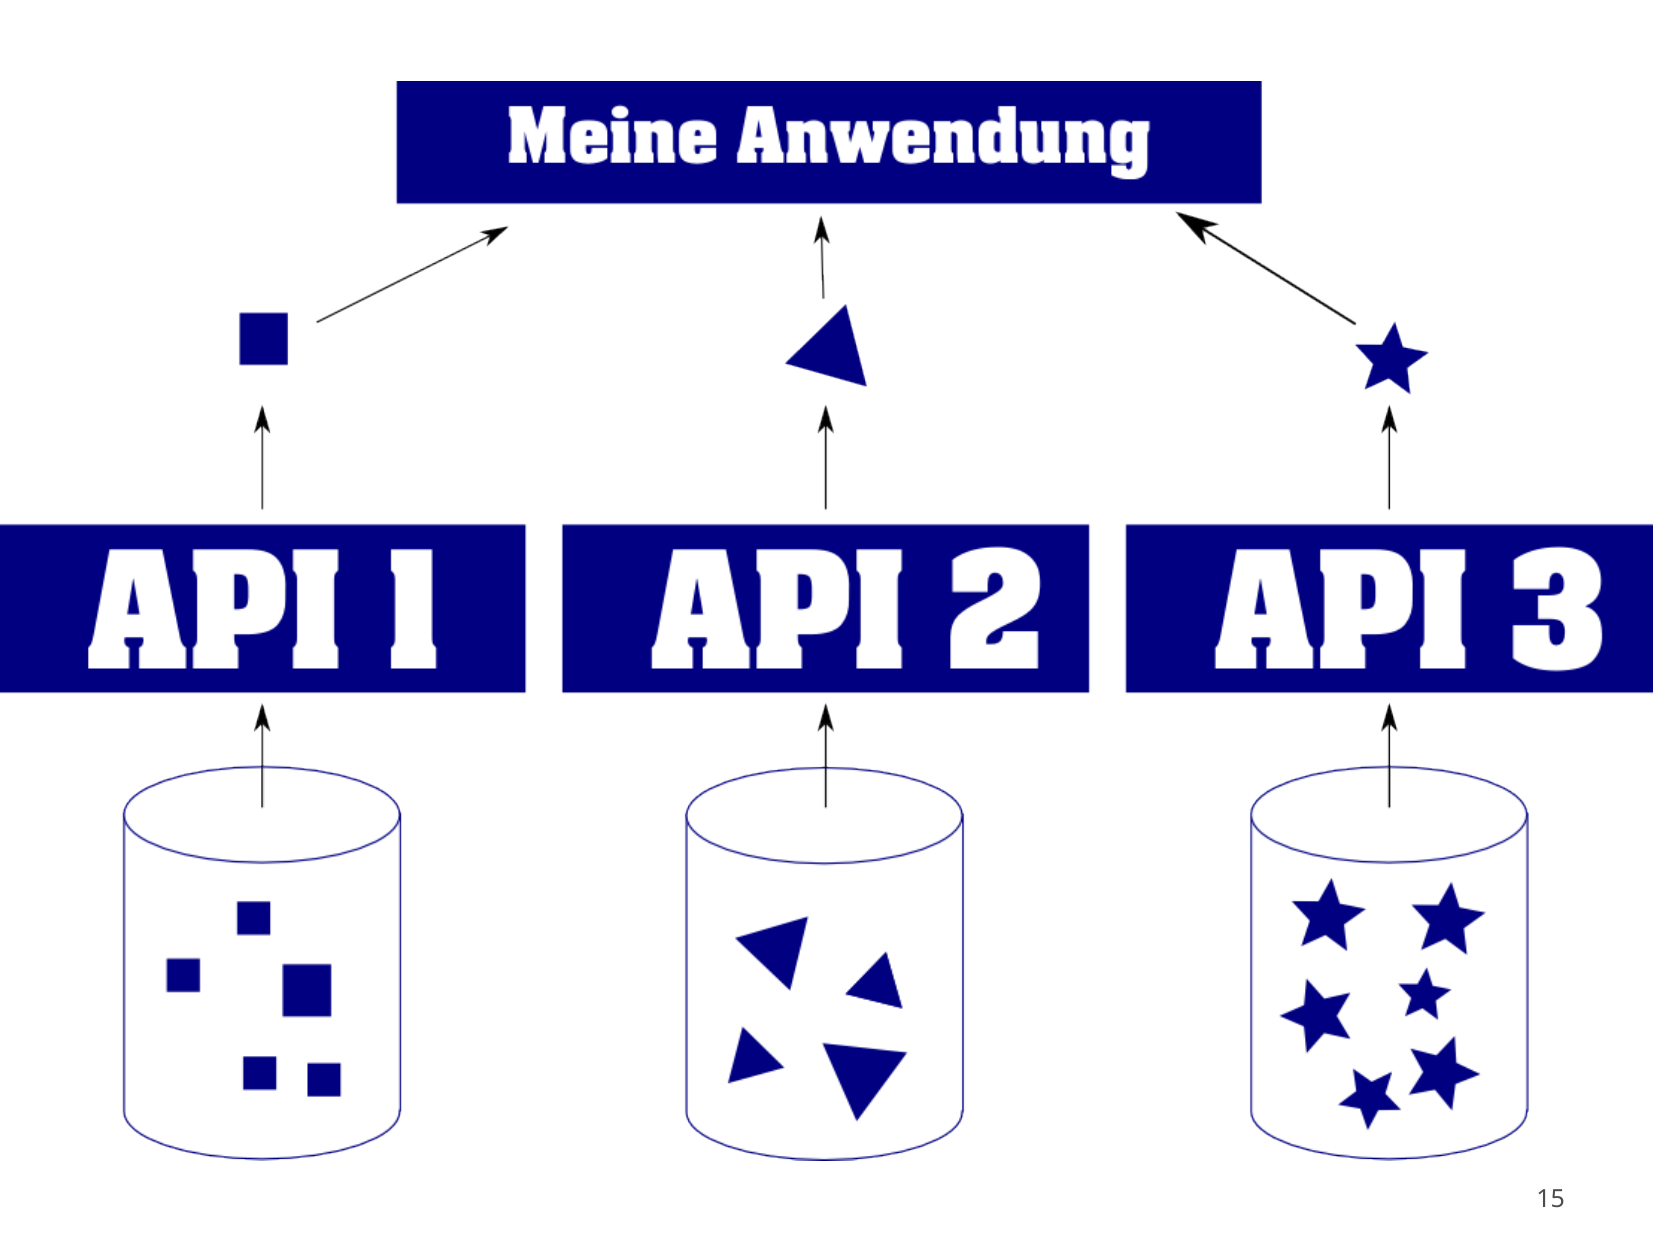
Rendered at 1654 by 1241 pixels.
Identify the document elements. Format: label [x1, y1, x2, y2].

picture [0, 81, 1653, 1161]
